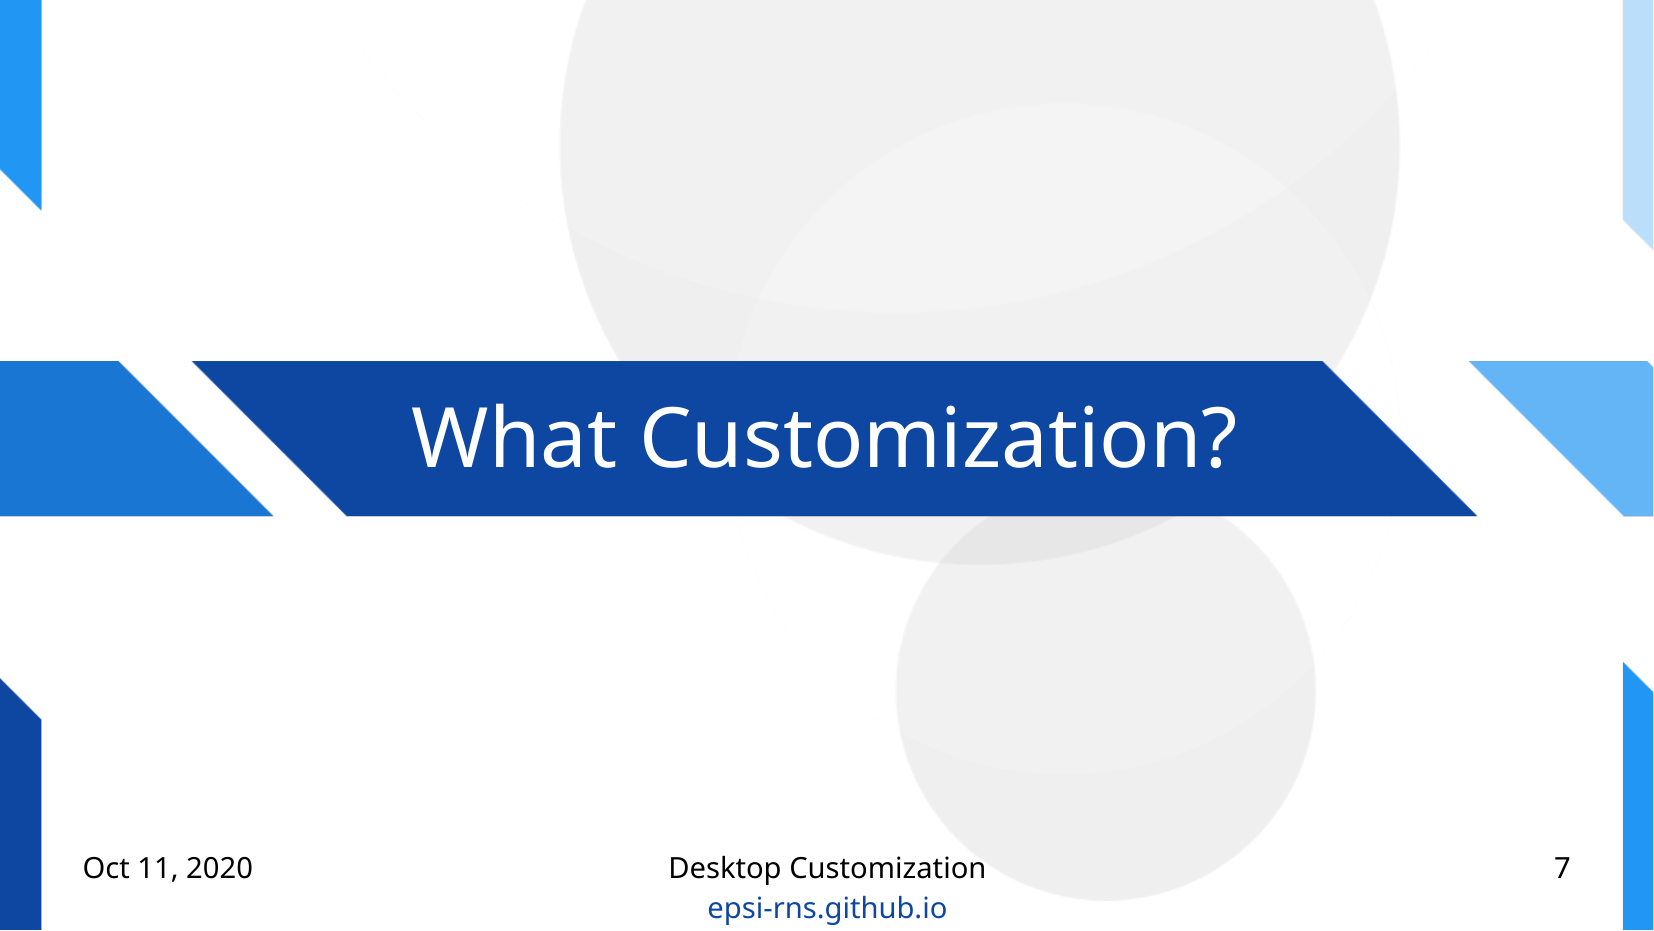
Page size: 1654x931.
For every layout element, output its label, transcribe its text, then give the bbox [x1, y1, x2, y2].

picture [0, 0, 1654, 930]
title What Customization? [82, 360, 1568, 511]
